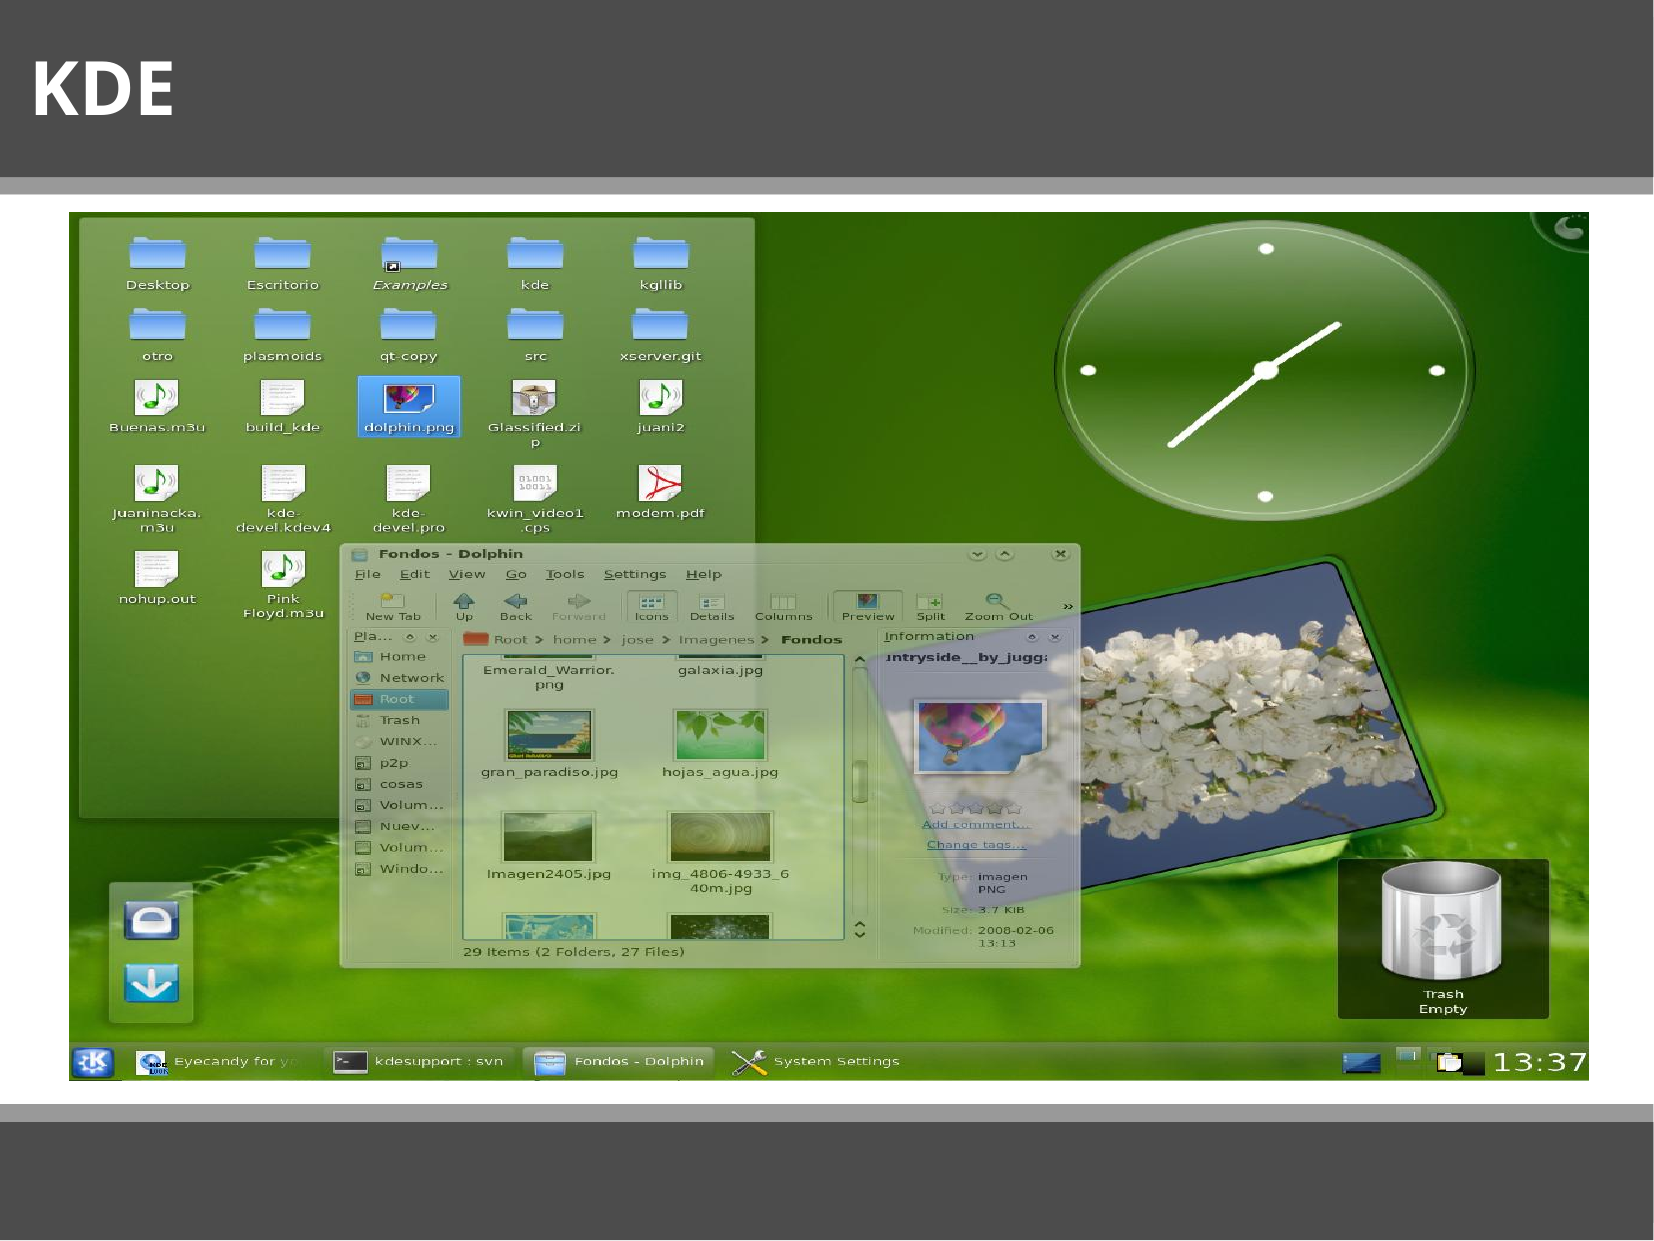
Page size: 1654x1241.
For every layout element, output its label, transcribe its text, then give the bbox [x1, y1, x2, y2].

picture [69, 212, 1589, 1081]
title KDE [29, 15, 1654, 158]
